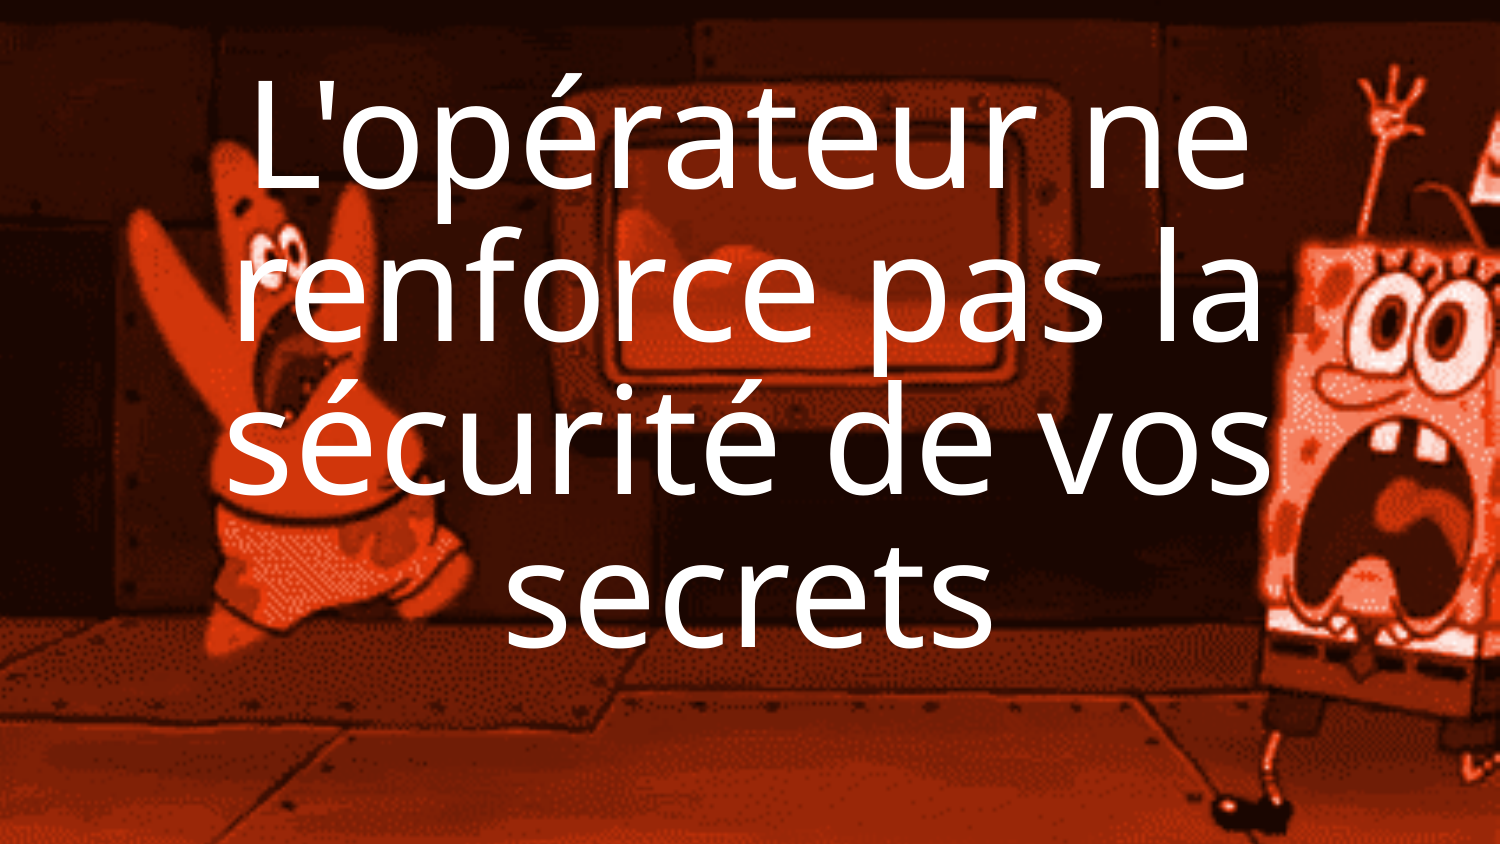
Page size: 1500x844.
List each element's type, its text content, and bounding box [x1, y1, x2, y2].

title L'opérateur ne renforce pas la sécurité de vos secrets [188, 66, 1312, 742]
picture [0, 0, 1500, 844]
